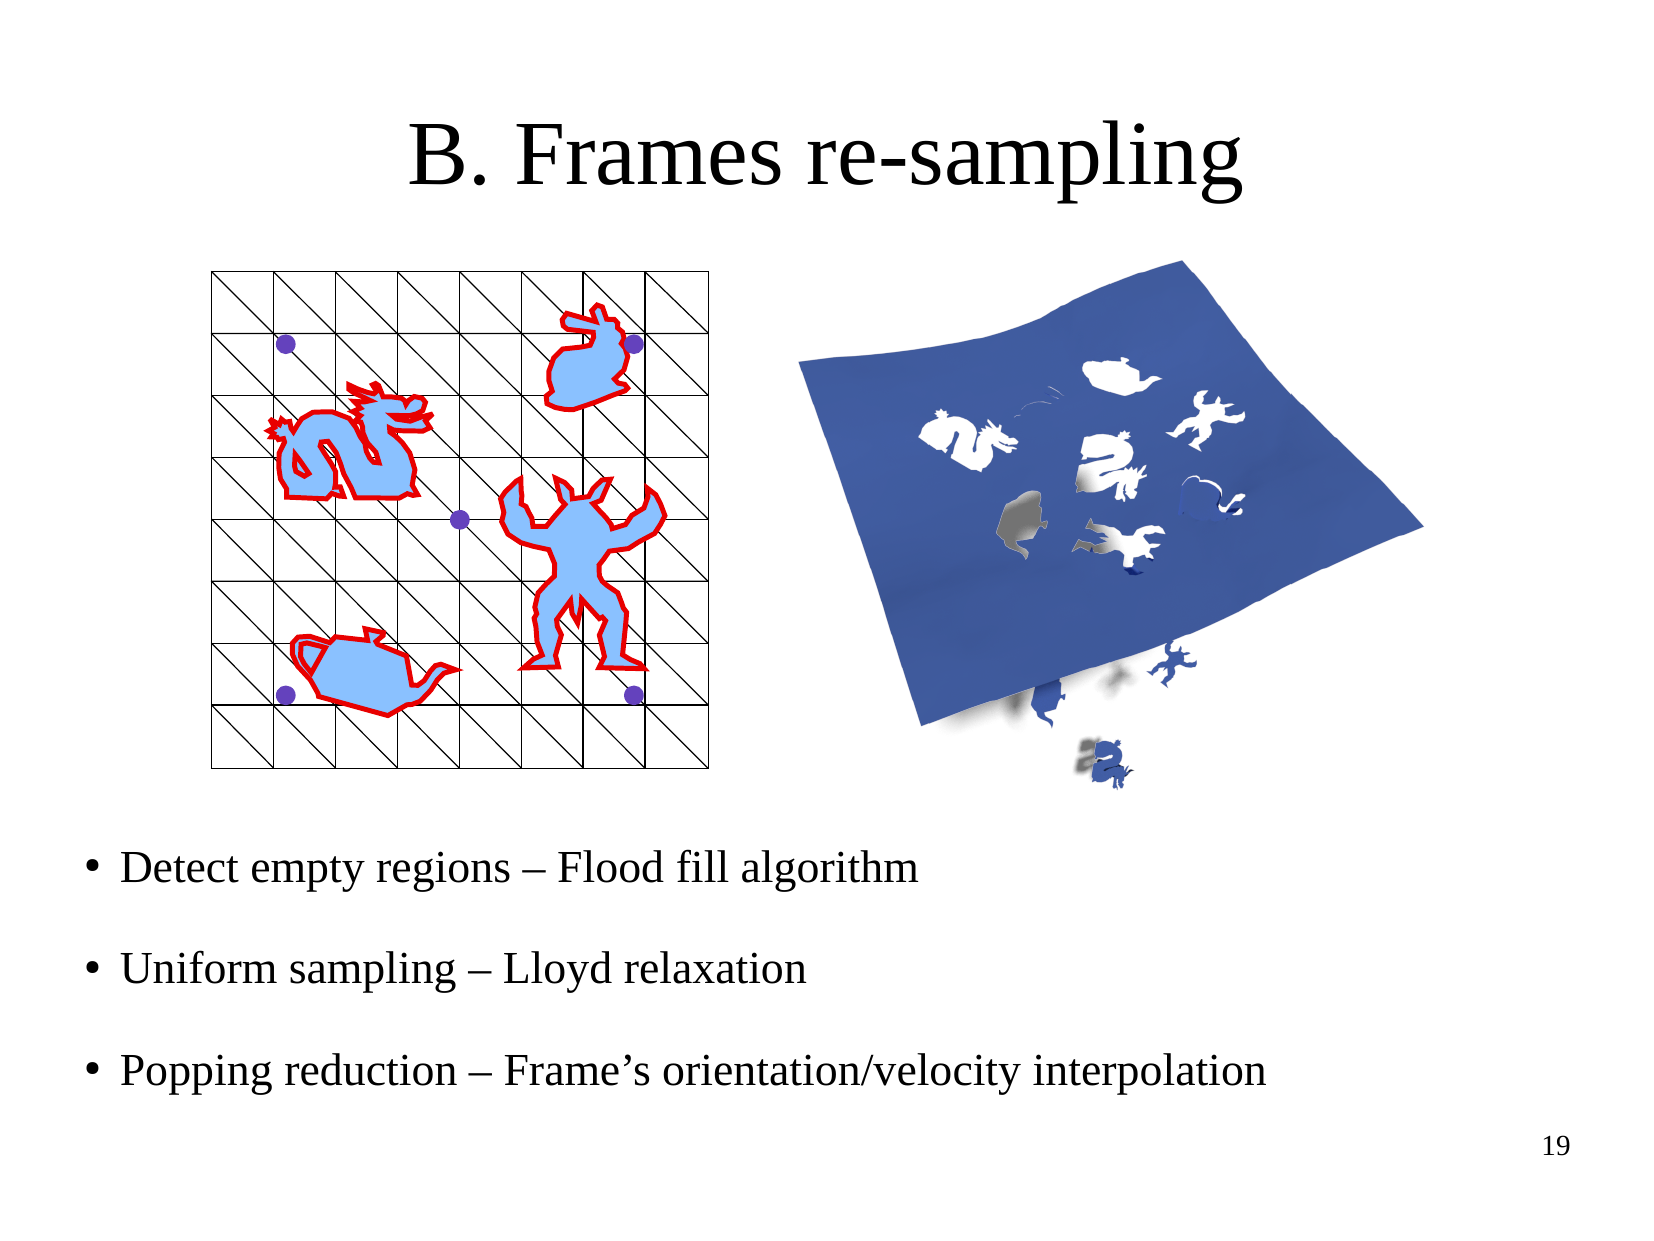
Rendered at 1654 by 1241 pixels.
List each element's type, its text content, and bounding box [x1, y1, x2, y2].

picture [180, 240, 739, 799]
text_box Detect empty regions – Flood fill algorithm Uniform sampling – Lloyd relaxation Popping reduction – Frame’s orientation/velocity interpolation [69, 834, 1585, 1105]
title B. Frames re-sampling [82, 49, 1571, 257]
picture [749, 240, 1473, 799]
